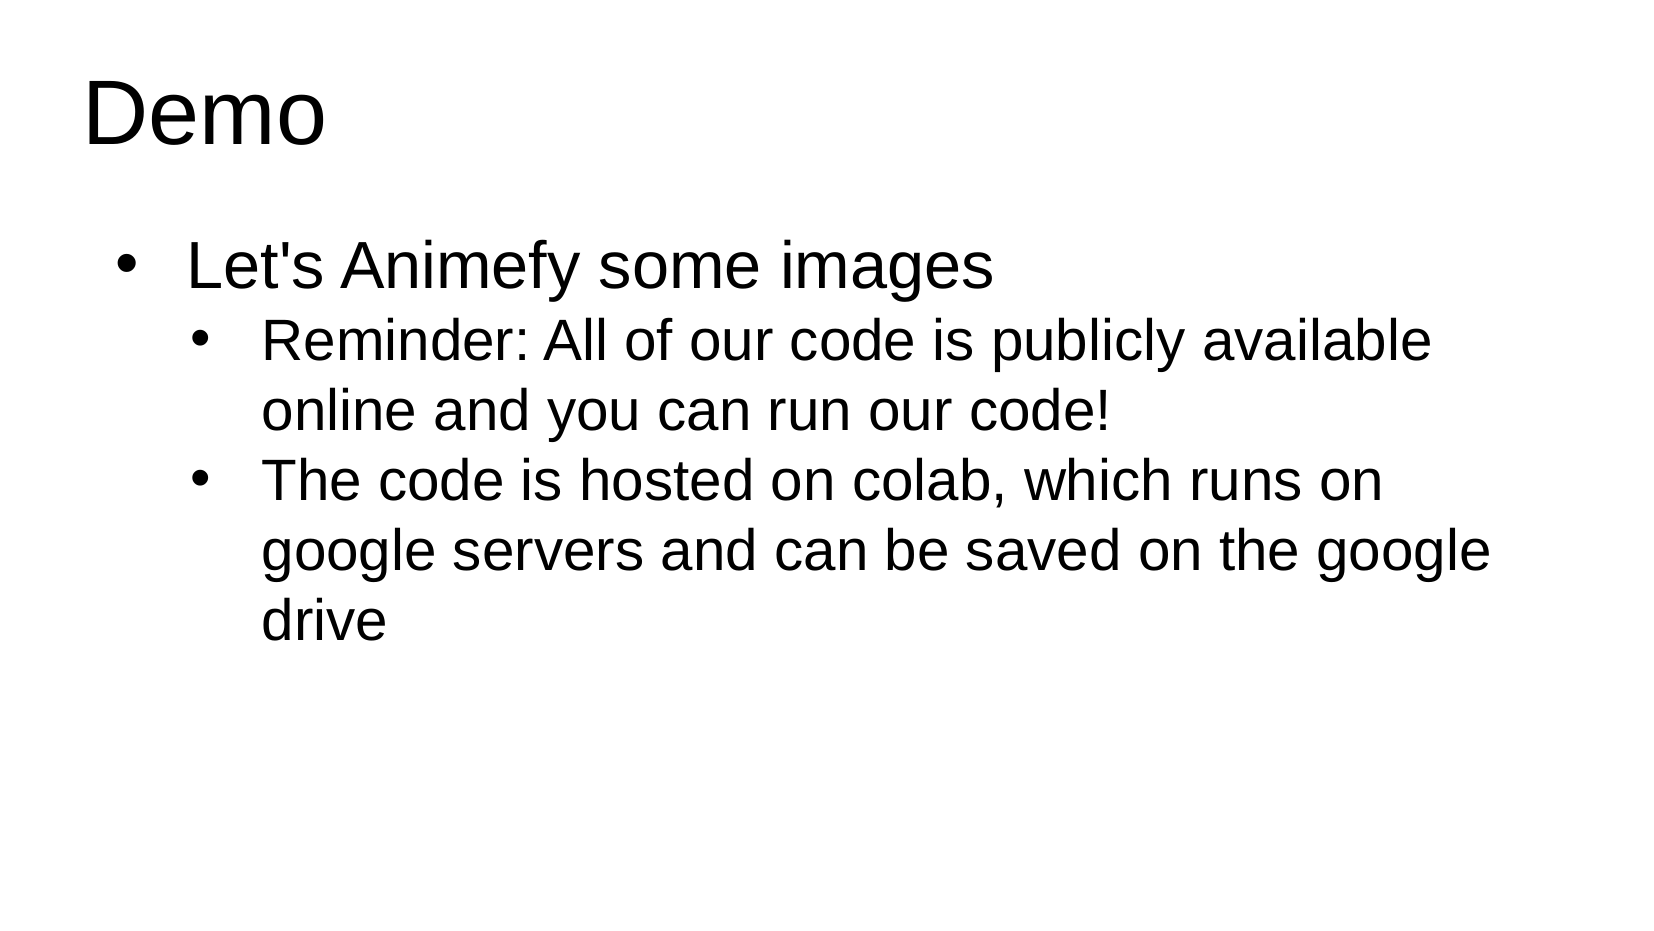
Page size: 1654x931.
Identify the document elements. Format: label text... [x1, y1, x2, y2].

title Demo [82, 37, 1571, 193]
text_box Let's Animefy some images Reminder: All of our code is publicly available online and you can run our code! The code is hosted on colab, which runs on google servers and can be saved on the google drive [96, 214, 1586, 660]
